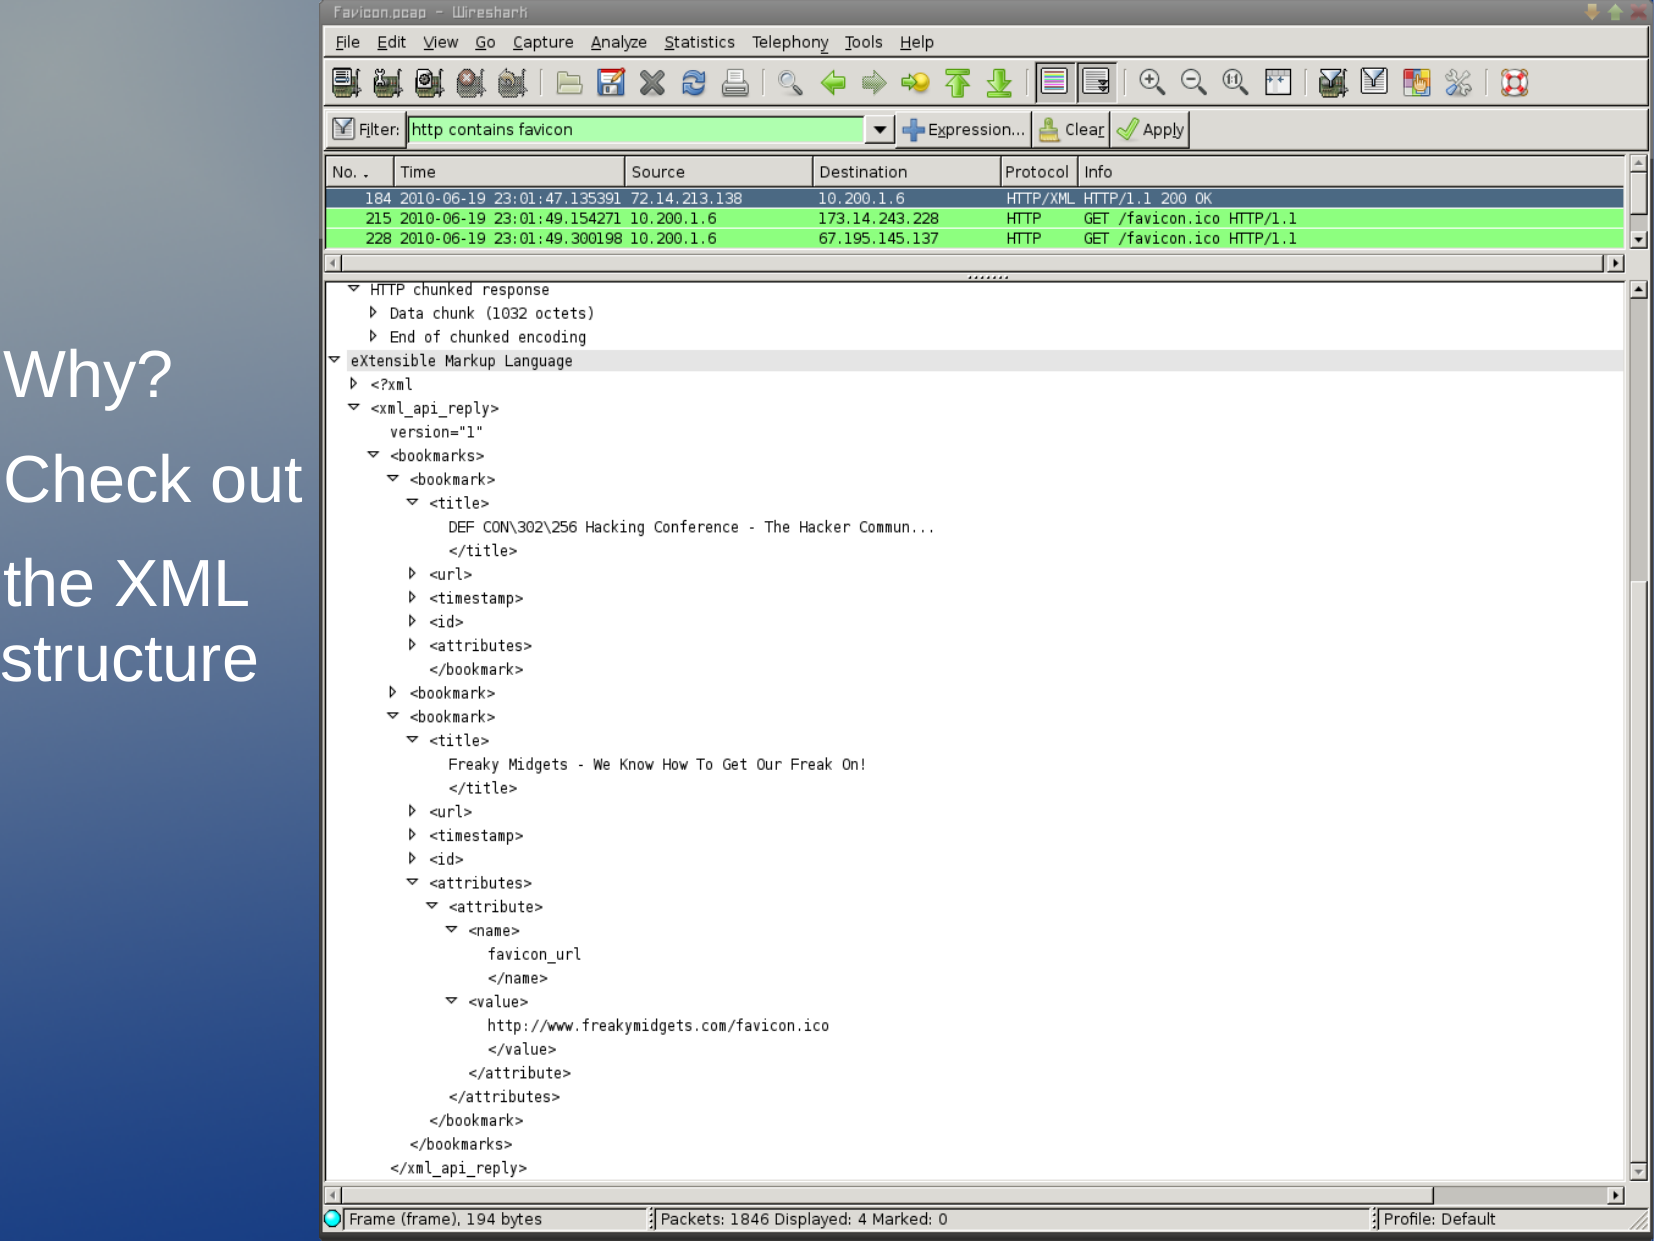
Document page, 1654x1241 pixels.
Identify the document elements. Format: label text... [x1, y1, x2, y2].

list Why? Check out the XML structure [0, 337, 413, 1142]
picture [0, 0, 1654, 1241]
